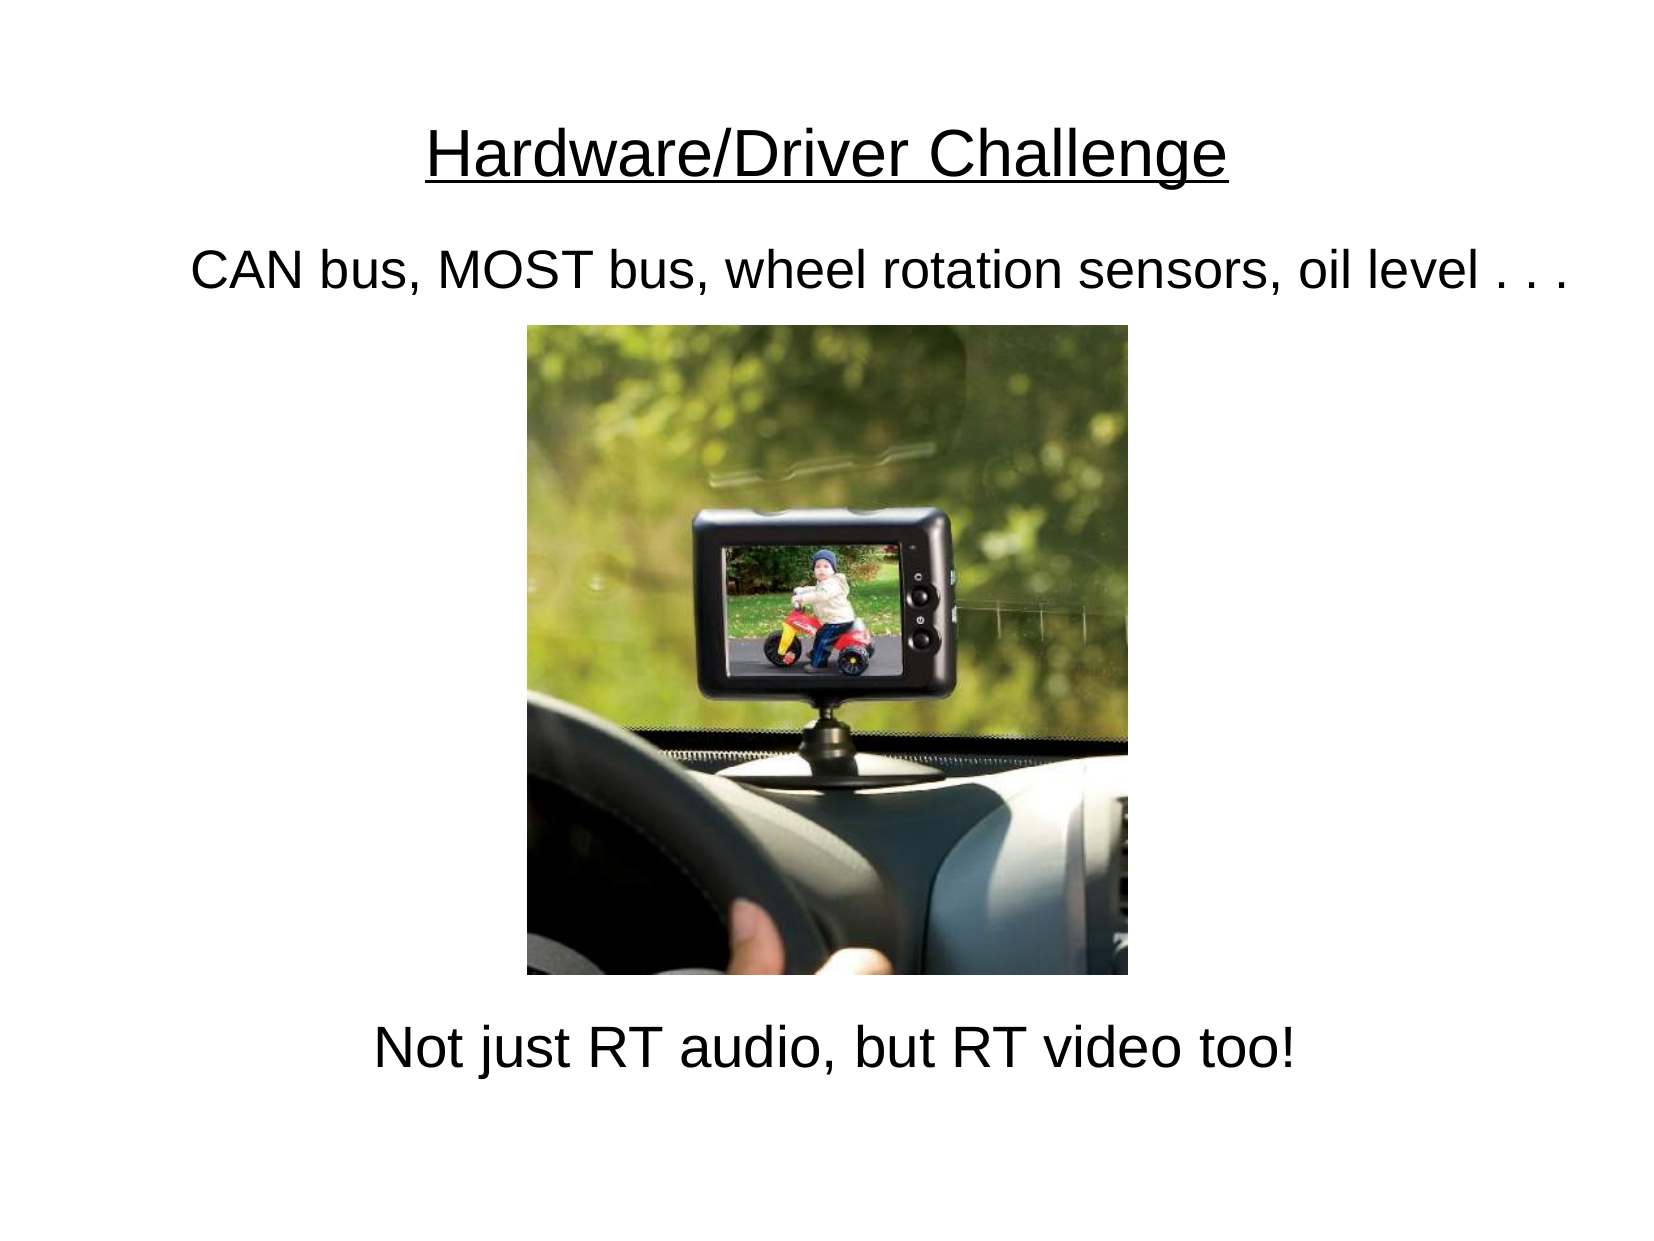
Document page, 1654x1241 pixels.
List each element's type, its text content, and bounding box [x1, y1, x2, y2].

picture [527, 325, 1128, 976]
text_box Not just RT audio, but RT video too! [337, 1007, 1316, 1088]
title Hardware/Driver Challenge [82, 49, 1571, 257]
text_box CAN bus, MOST bus, wheel rotation sensors, oil level . . . [175, 231, 1604, 308]
